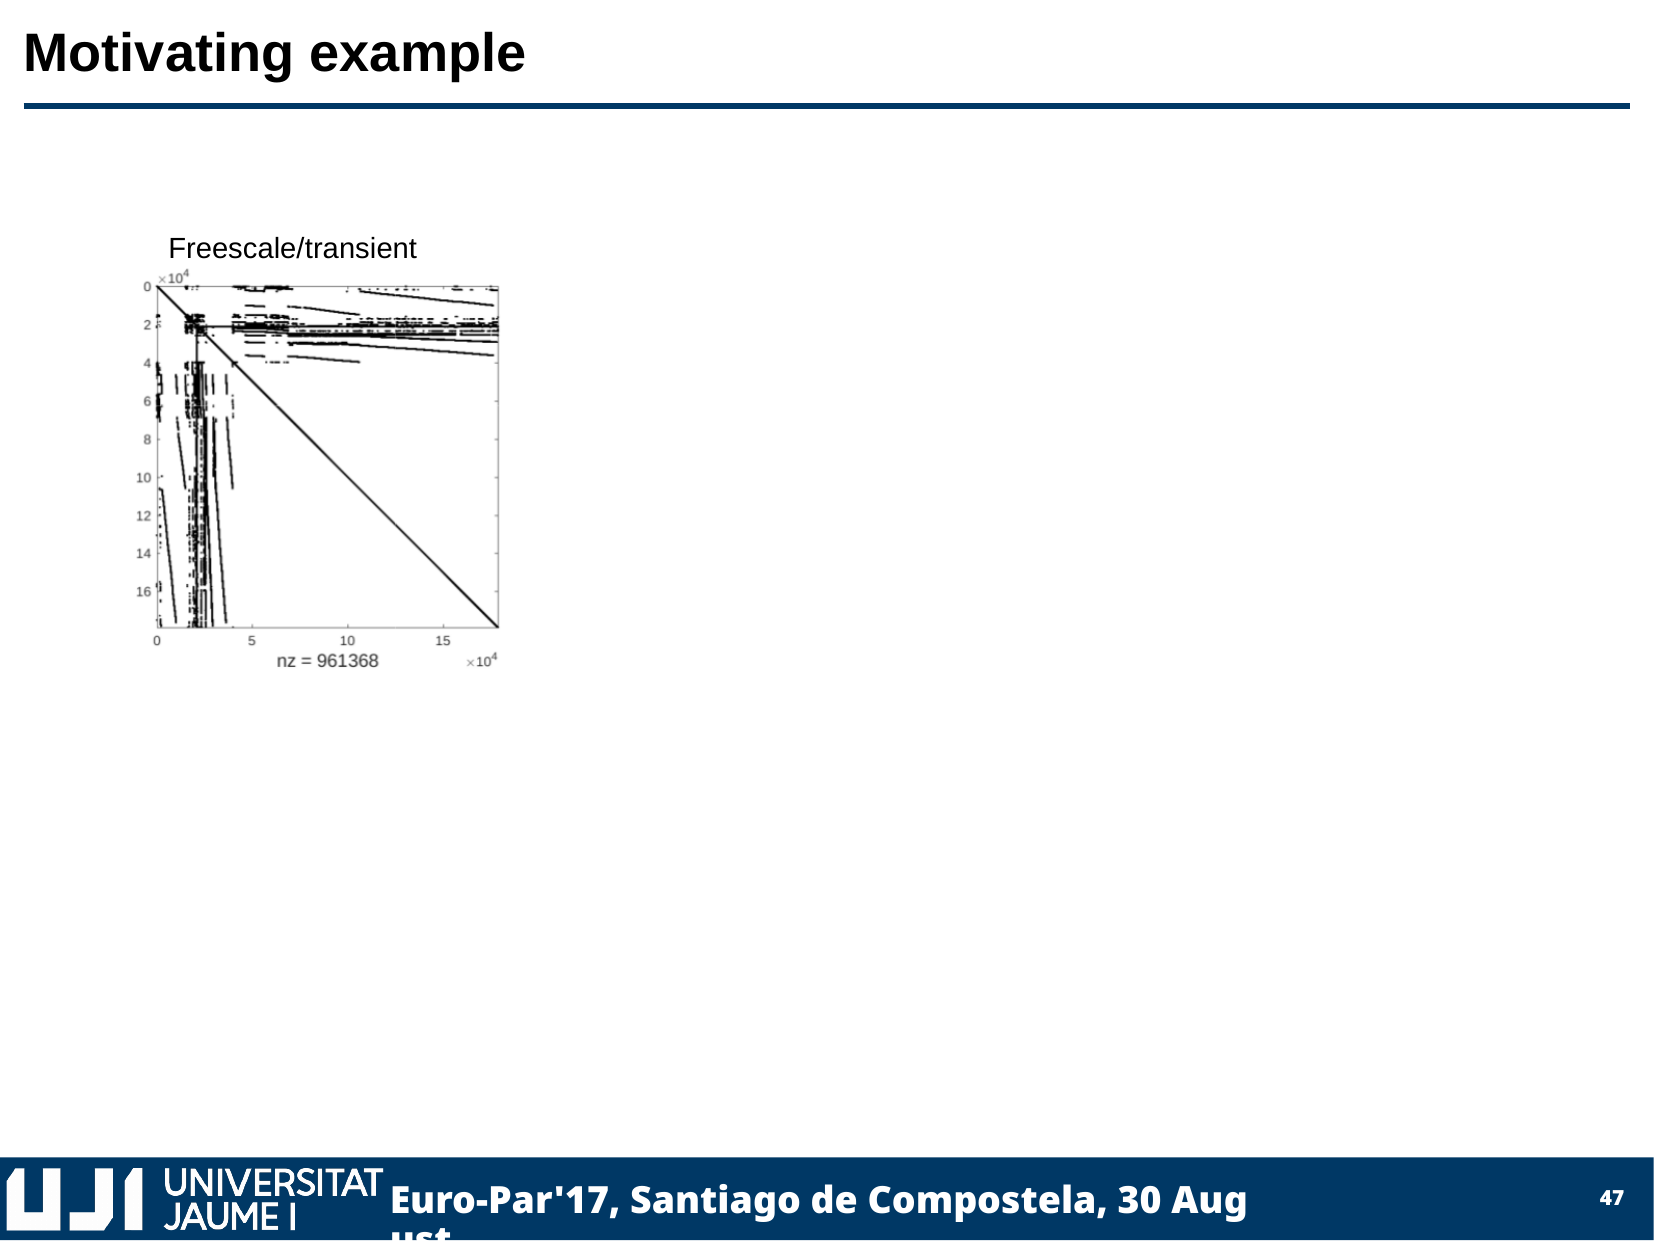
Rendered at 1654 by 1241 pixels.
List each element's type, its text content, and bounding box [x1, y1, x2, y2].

text_box Freescale/transient [153, 224, 502, 273]
title Motivating example [23, 0, 1630, 107]
picture [0, 1158, 390, 1241]
picture [106, 236, 556, 693]
